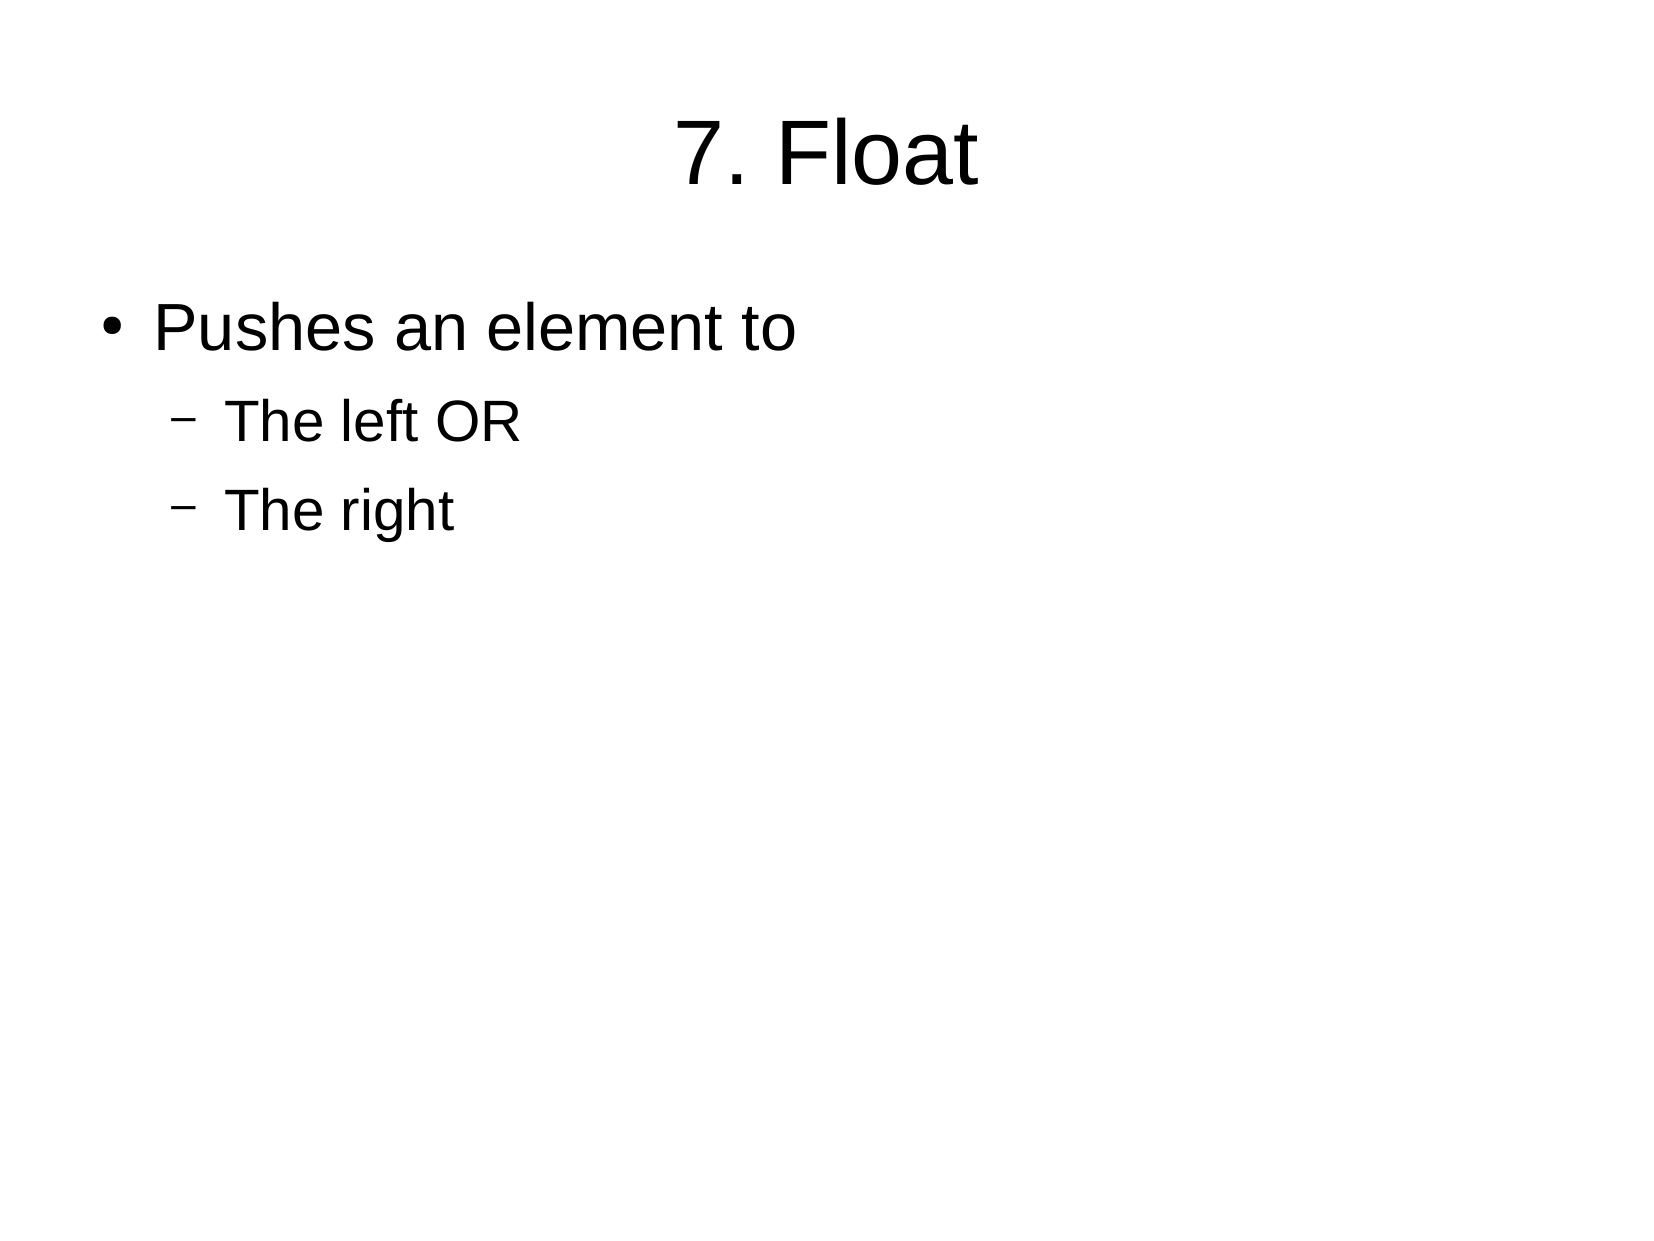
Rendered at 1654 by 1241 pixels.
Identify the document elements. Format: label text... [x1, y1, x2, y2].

list Pushes an element to The left OR The right [82, 290, 1571, 1010]
title 7. Float [82, 49, 1571, 257]
